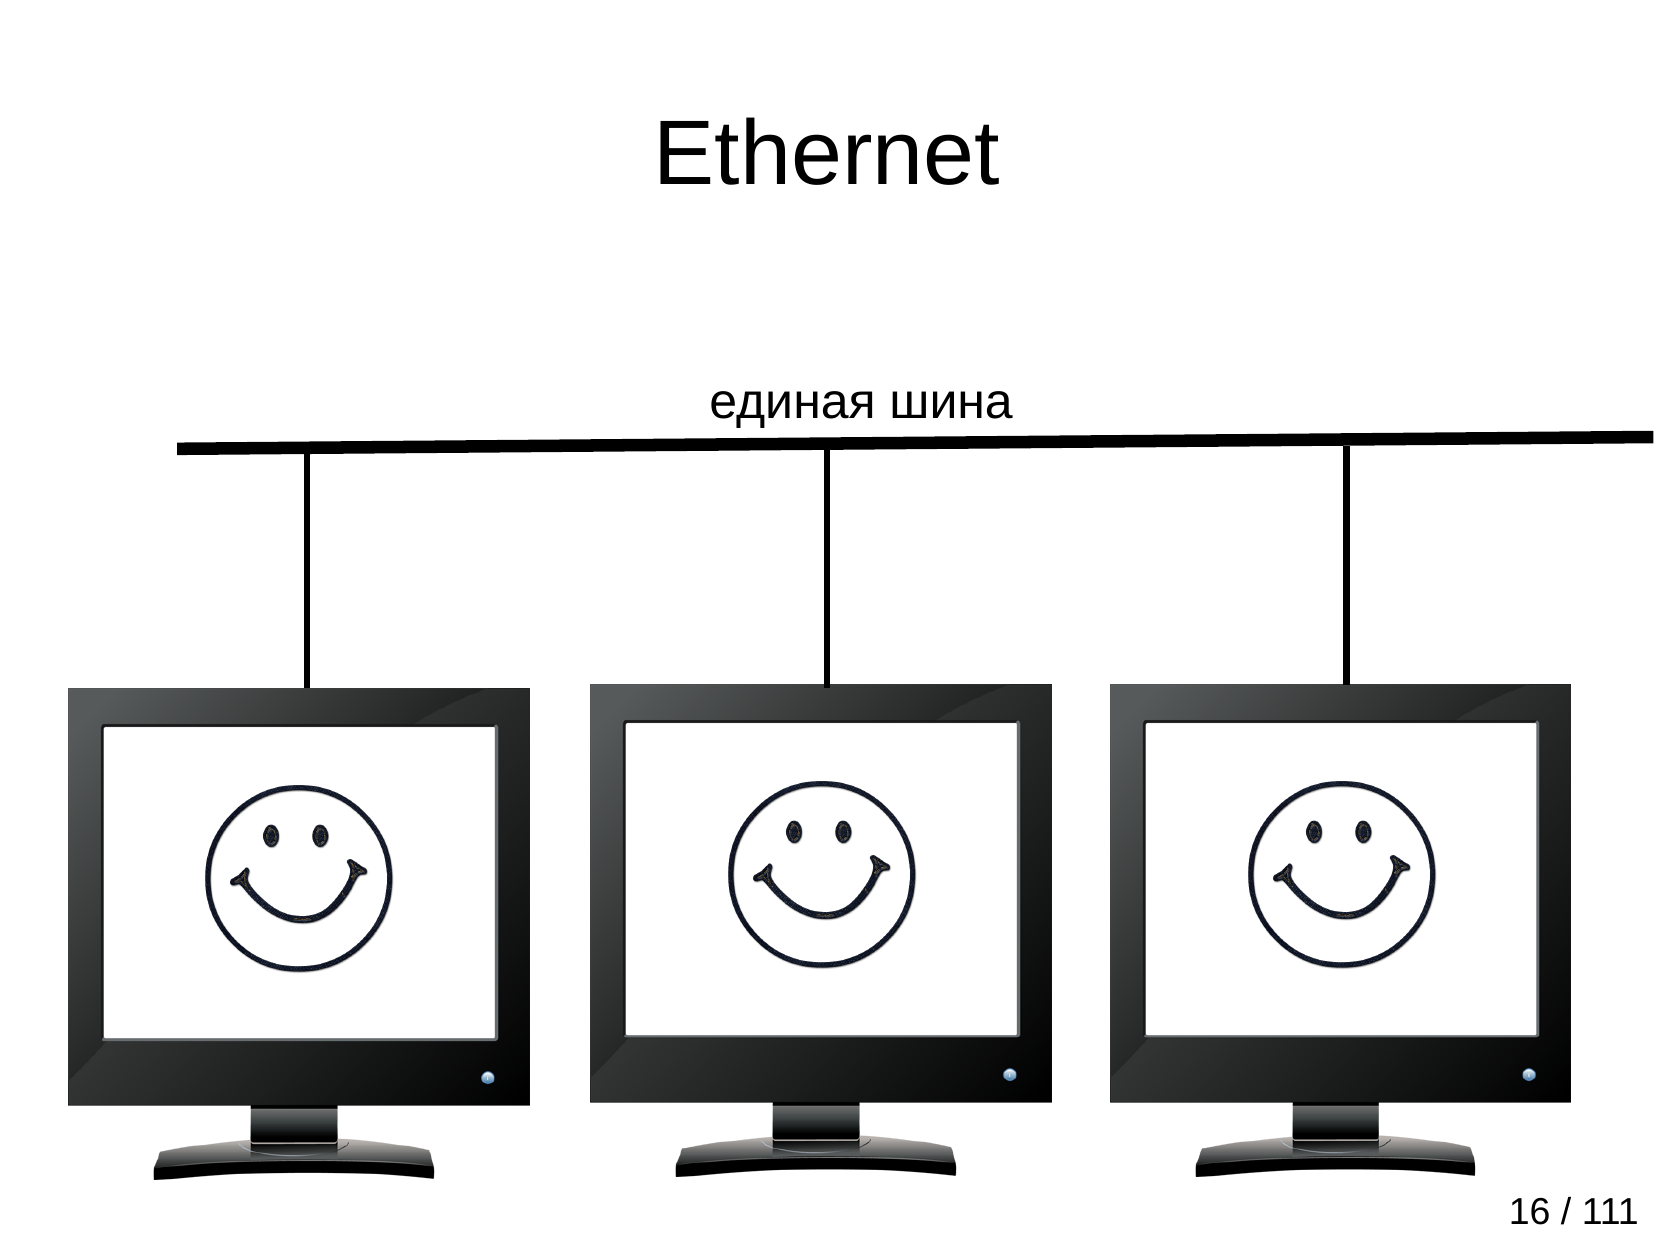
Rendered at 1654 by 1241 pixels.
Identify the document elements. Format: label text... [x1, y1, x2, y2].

title Ethernet [82, 49, 1571, 257]
text_box единая шина [694, 366, 1028, 437]
text_box [139, 730, 447, 967]
text_box <number> / 111 [1380, 1183, 1654, 1241]
picture [590, 684, 1052, 1177]
picture [1110, 684, 1571, 1177]
picture [68, 688, 530, 1180]
text_box [1181, 727, 1489, 964]
text_box [661, 727, 969, 964]
